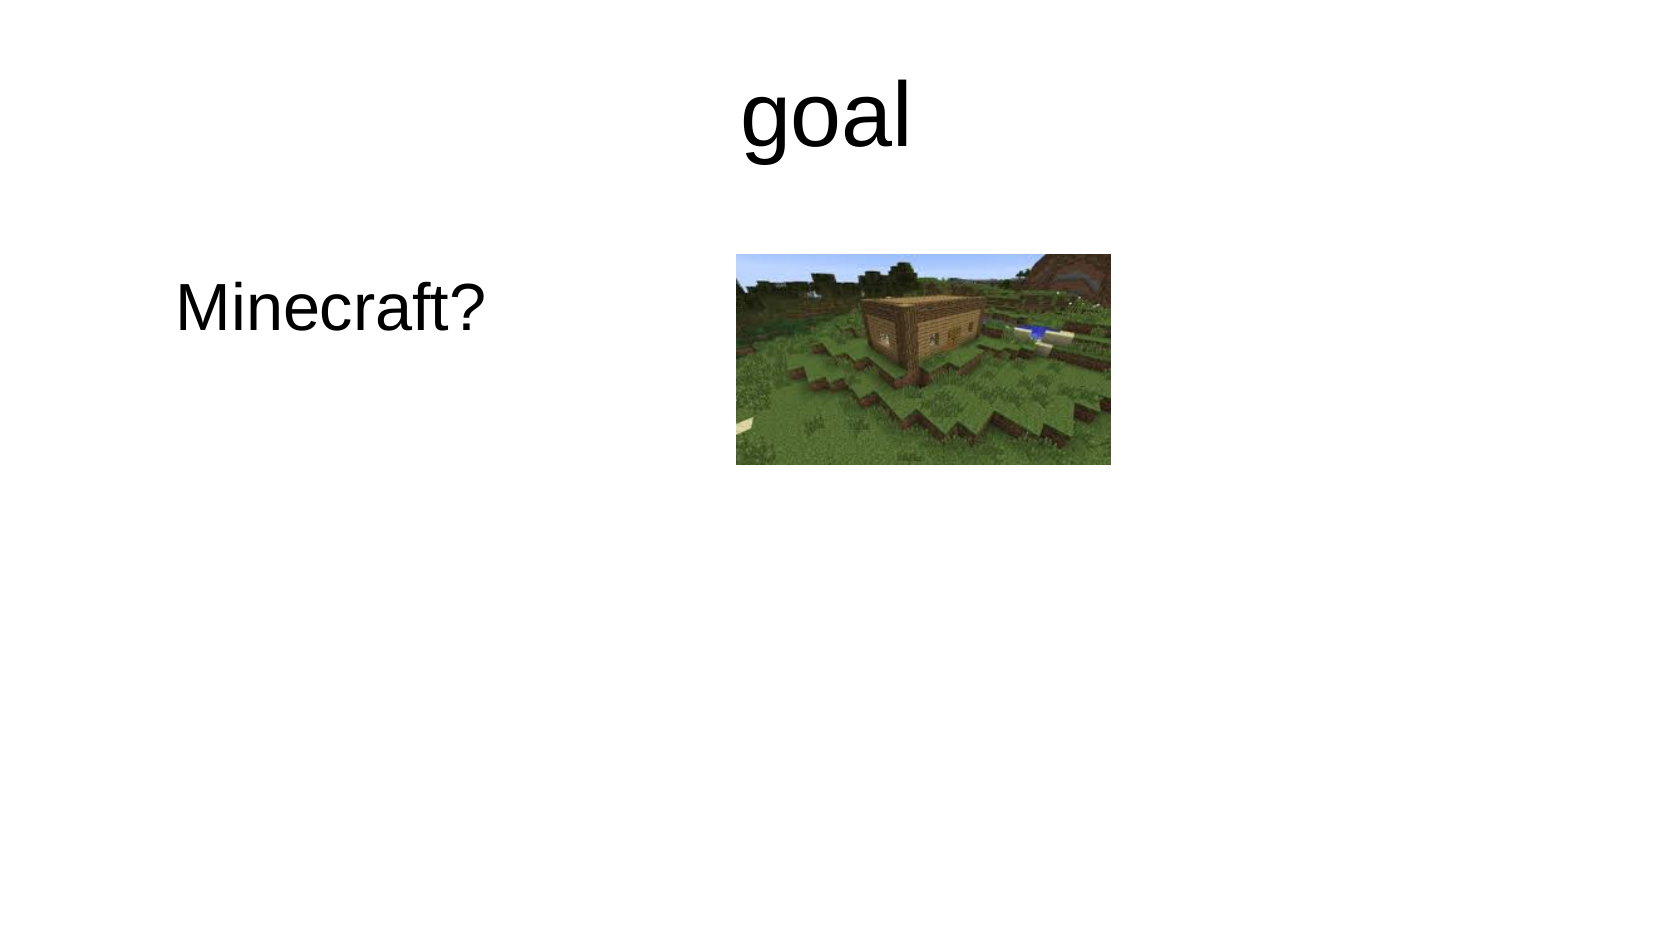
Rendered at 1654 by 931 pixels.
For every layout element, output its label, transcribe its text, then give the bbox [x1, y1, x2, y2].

list Minecraft? [105, 270, 1594, 810]
picture [736, 254, 1111, 465]
title goal [82, 37, 1571, 193]
